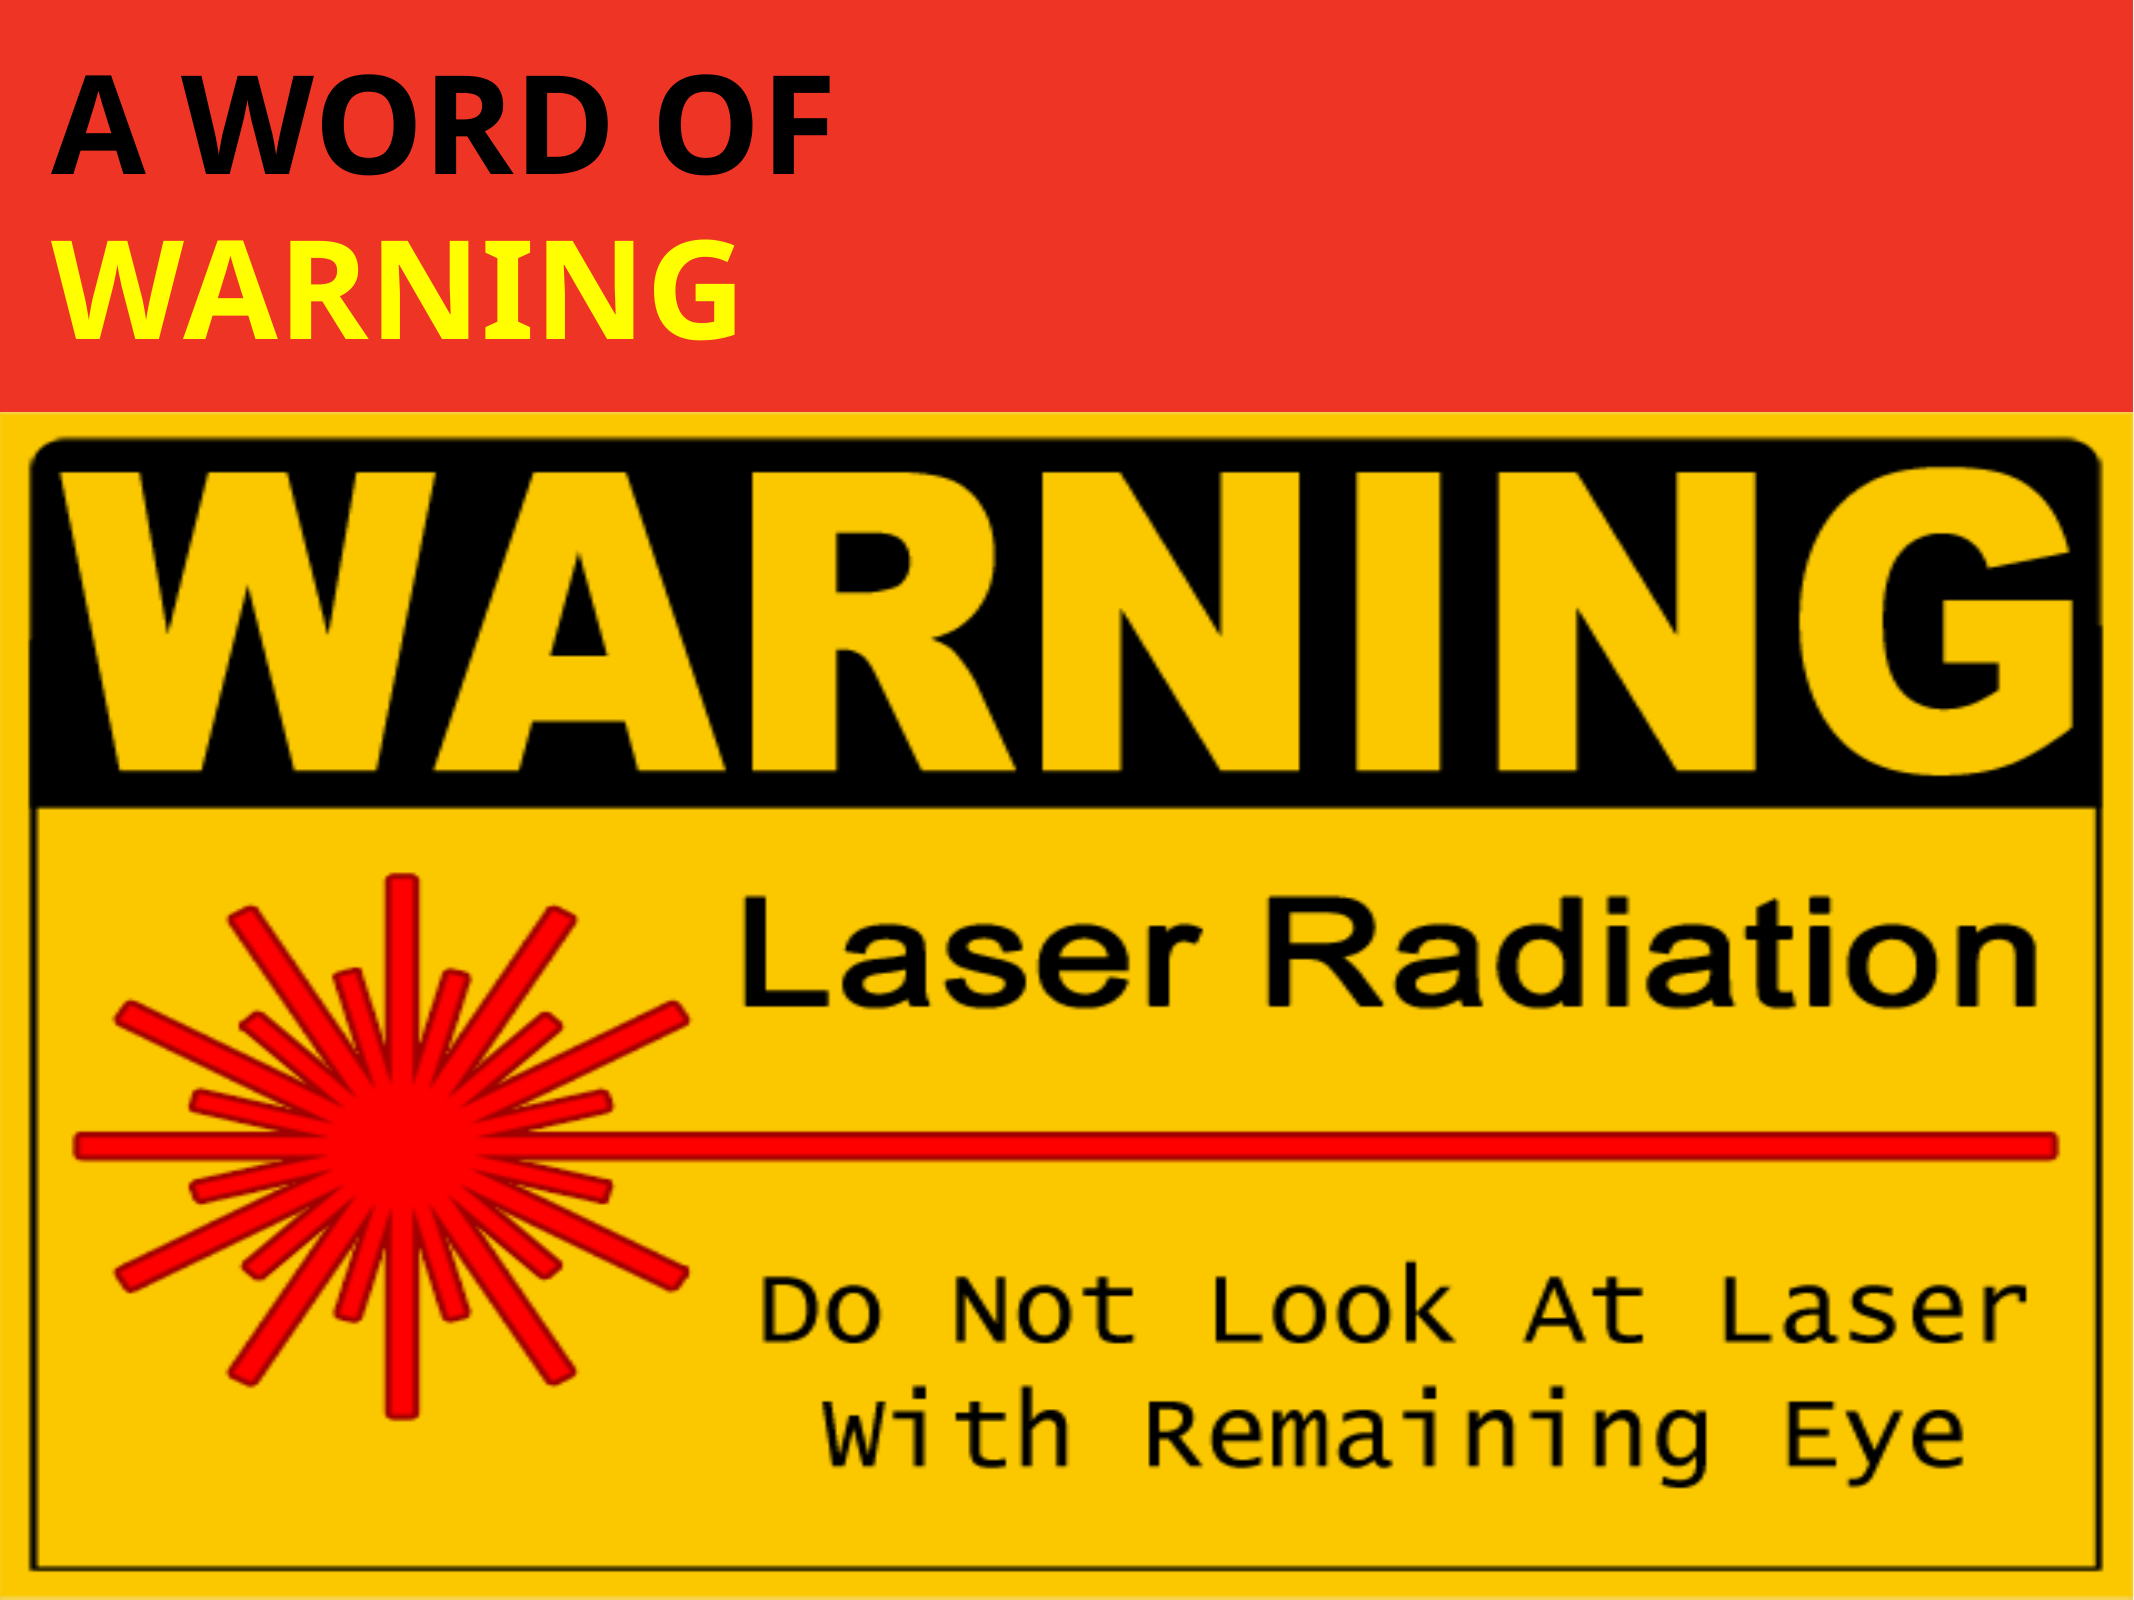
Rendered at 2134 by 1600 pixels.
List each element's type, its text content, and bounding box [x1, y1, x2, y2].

picture [0, 412, 2134, 1600]
text_box A WORD OF WARNING [41, 37, 2134, 412]
